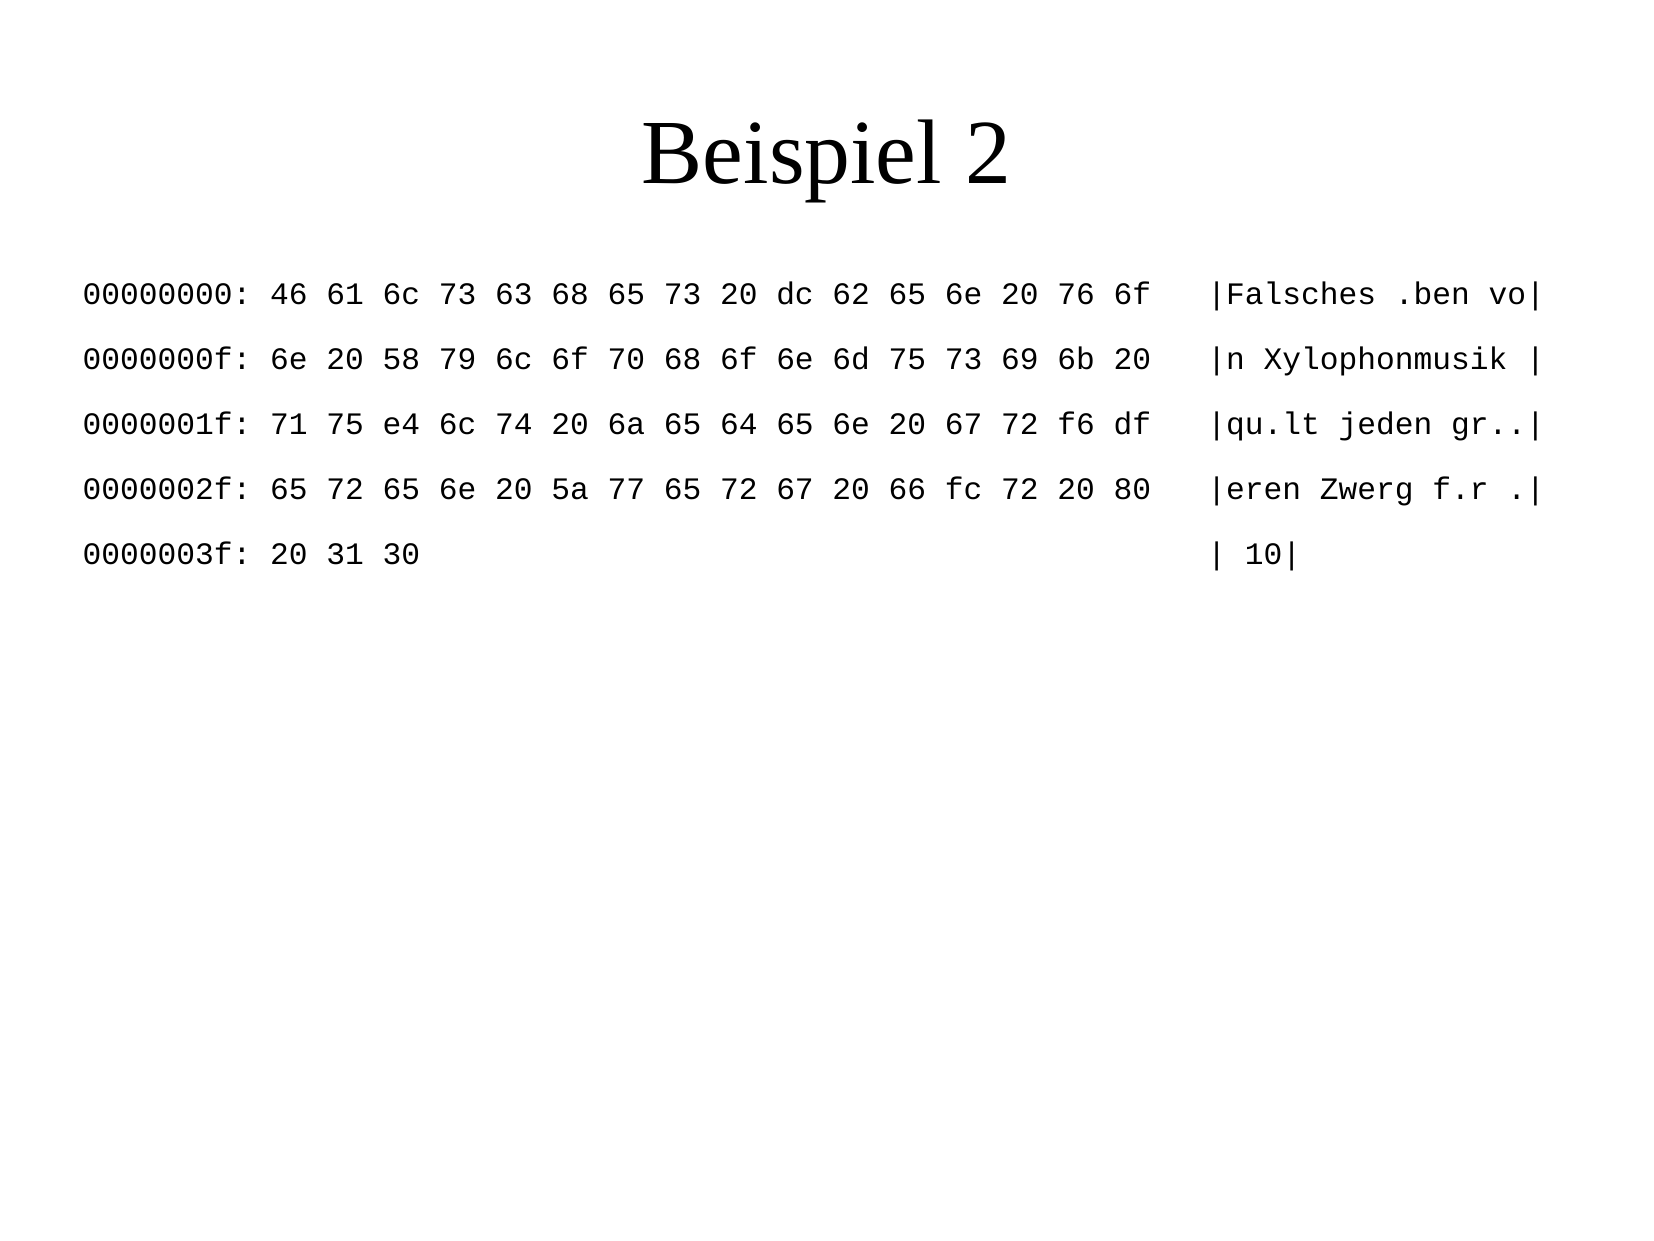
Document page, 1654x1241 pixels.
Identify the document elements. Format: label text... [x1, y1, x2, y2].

title Beispiel 2 [82, 49, 1571, 257]
list 00000000: 46 61 6c 73 63 68 65 73 20 dc 62 65 6e 20 76 6f |Falsches .ben vo| 0000000f: 6e 20 58 79 6c 6f 70 68 6f 6e 6d 75 73 69 6b 20 |n Xylophonmusik | 0000001f: 71 75 e4 6c 74 20 6a 65 64 65 6e 20 67 72 f6 df |qu.lt jeden gr..| 0000002f: 65 72 65 6e 20 5a 77 65 72 67 20 66 fc 72 20 80 |eren Zwerg f.r .| 0000003f: 20 31 30 | 10| [82, 278, 1571, 998]
